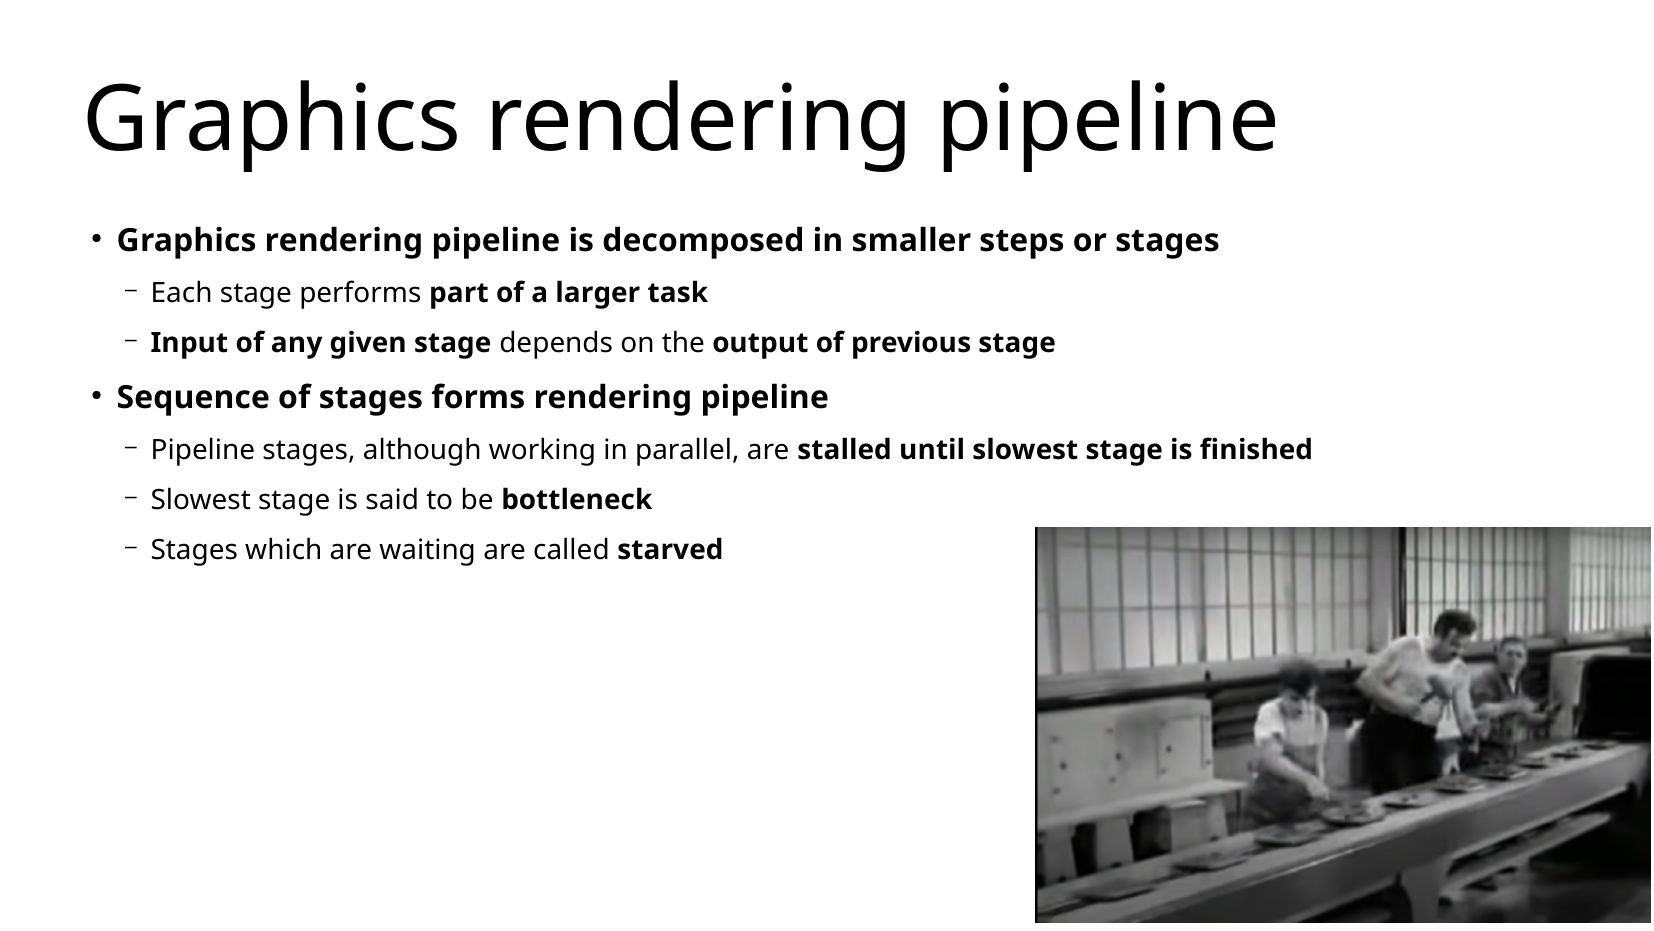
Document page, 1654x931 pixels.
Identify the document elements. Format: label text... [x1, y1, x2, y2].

picture [1035, 527, 1651, 923]
title Graphics rendering pipeline [82, 37, 1571, 193]
list Graphics rendering pipeline is decomposed in smaller steps or stages Each stage performs part of a larger task Input of any given stage depends on the output of previous stage Sequence of stages forms rendering pipeline Pipeline stages, although working in parallel, are stalled until slowest stage is finished Slowest stage is said to be bottleneck Stages which are waiting are called starved [82, 217, 1571, 571]
